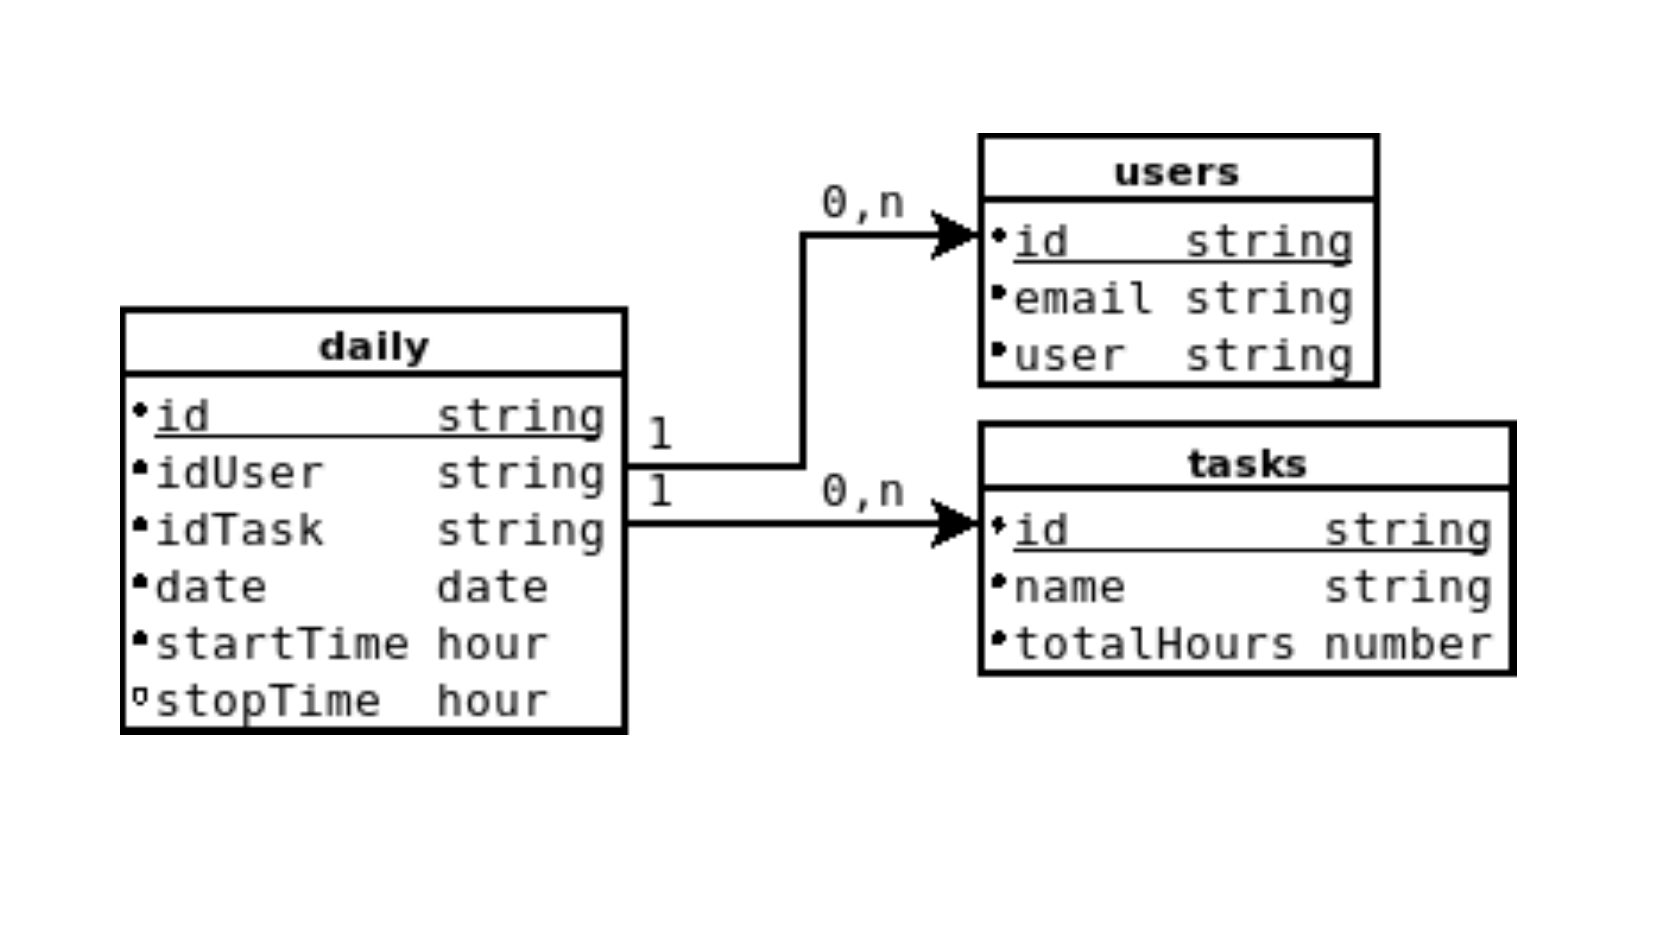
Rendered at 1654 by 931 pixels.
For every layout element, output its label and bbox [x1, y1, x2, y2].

picture [120, 133, 1517, 736]
